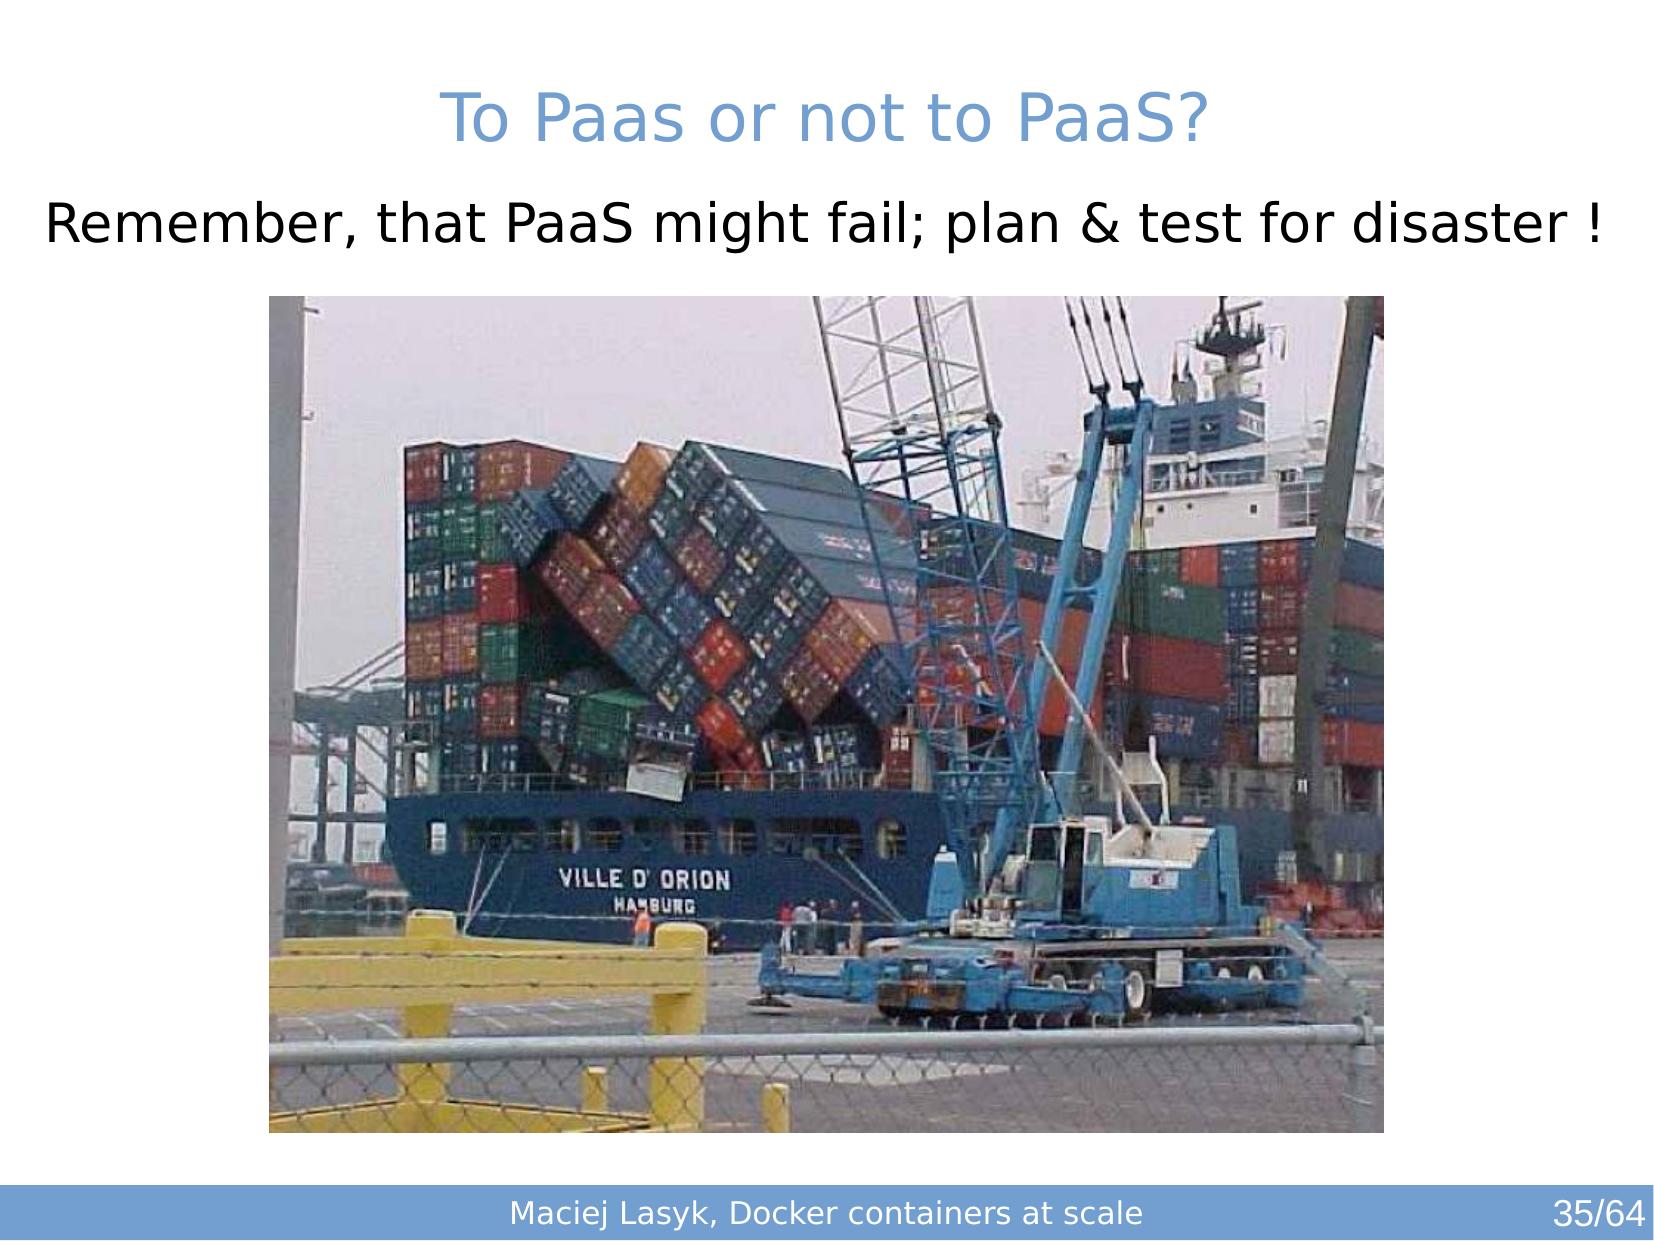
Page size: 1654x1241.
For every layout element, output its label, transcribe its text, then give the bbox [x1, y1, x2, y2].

text_box Maciej Lasyk, Docker containers at scale [494, 1188, 1160, 1240]
text_box To Paas or not to PaaS? [426, 72, 1228, 166]
text_box 35/64 [1527, 1185, 1654, 1241]
text_box Remember, that PaaS might fail; plan & test for disaster ! [29, 184, 1624, 490]
picture [269, 296, 1384, 1133]
text_box [0, 1185, 1527, 1241]
